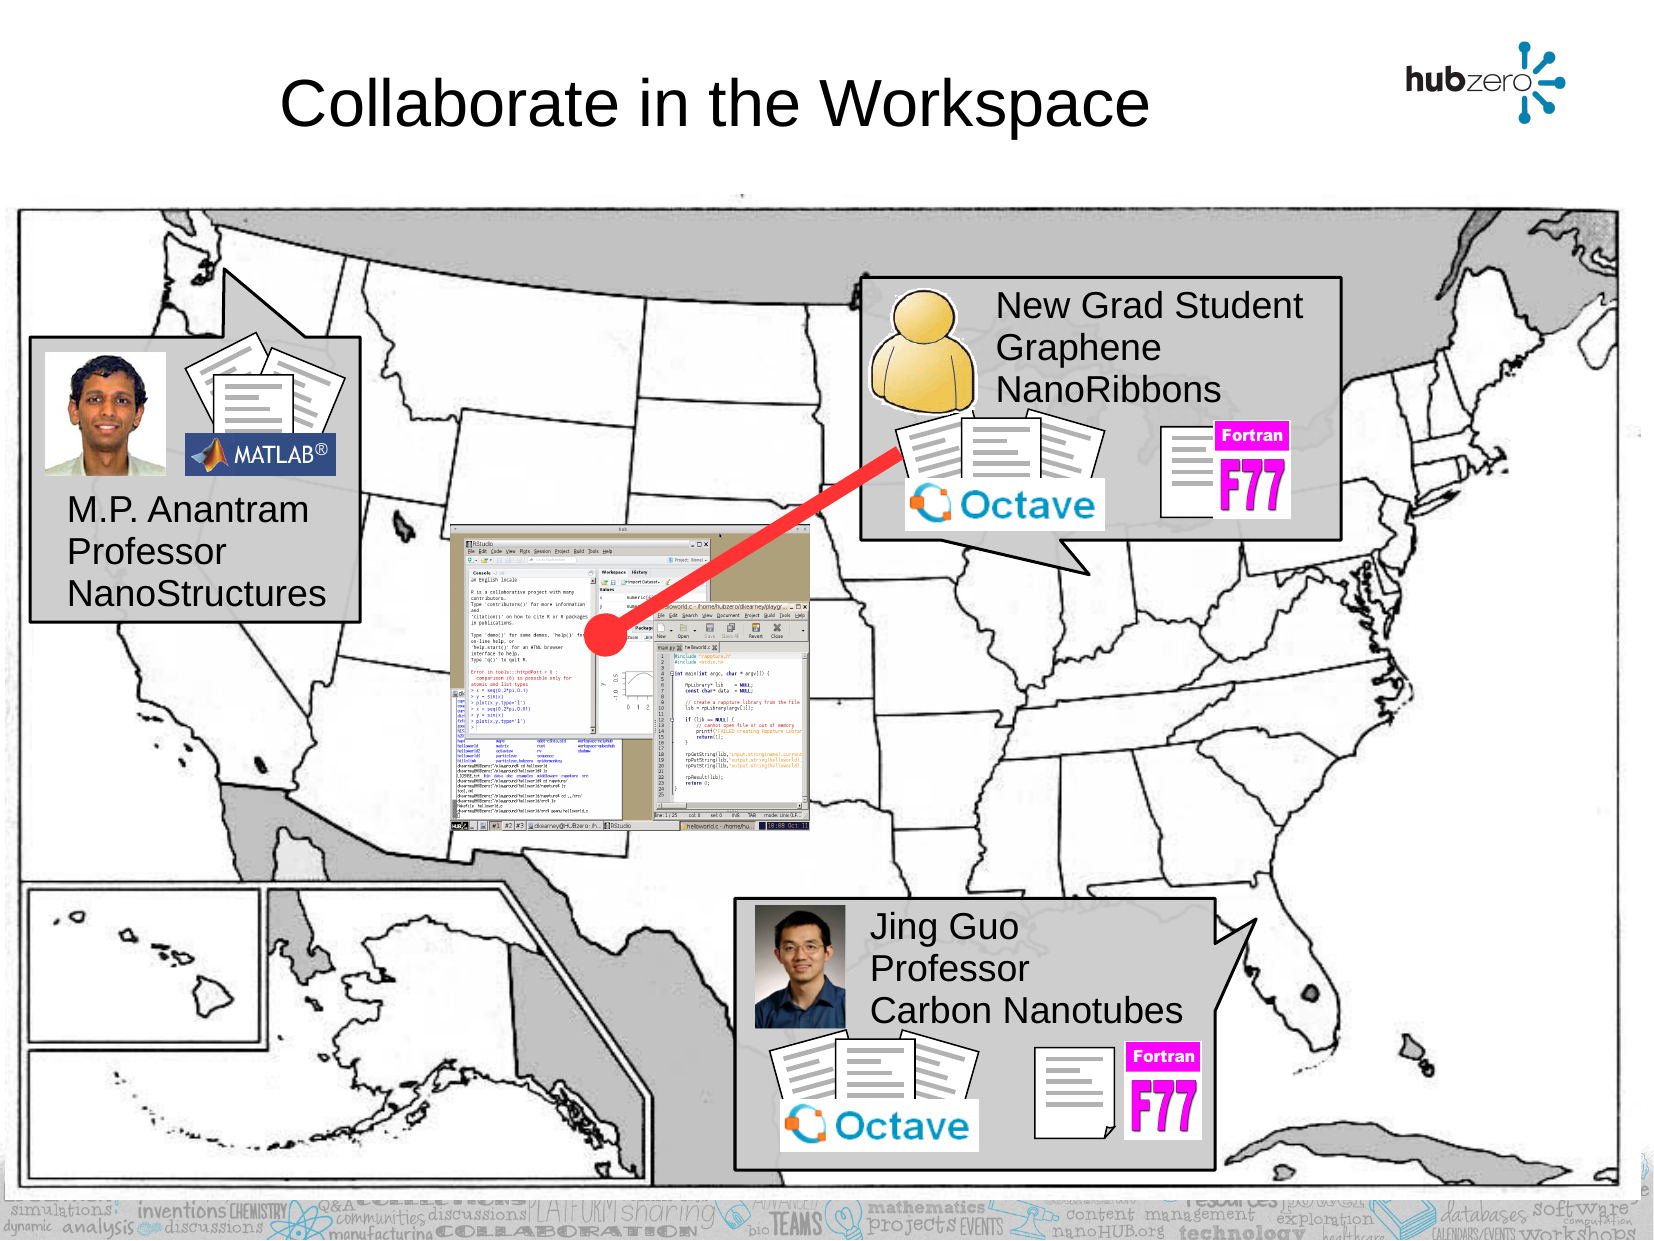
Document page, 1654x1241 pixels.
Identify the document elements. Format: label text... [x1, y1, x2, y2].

text_box [30, 268, 361, 623]
text_box [860, 277, 1342, 575]
text_box [735, 898, 1257, 1171]
text_box Jing Guo Professor Carbon Nanotubes [855, 898, 1199, 1040]
picture [1402, 38, 1569, 127]
picture [0, 194, 1654, 1240]
text_box New Grad Student Graphene NanoRibbons [980, 277, 1319, 419]
text_box M.P. Anantram Professor NanoStructures [52, 481, 342, 623]
title Collaborate in the Workspace [82, 46, 1351, 161]
